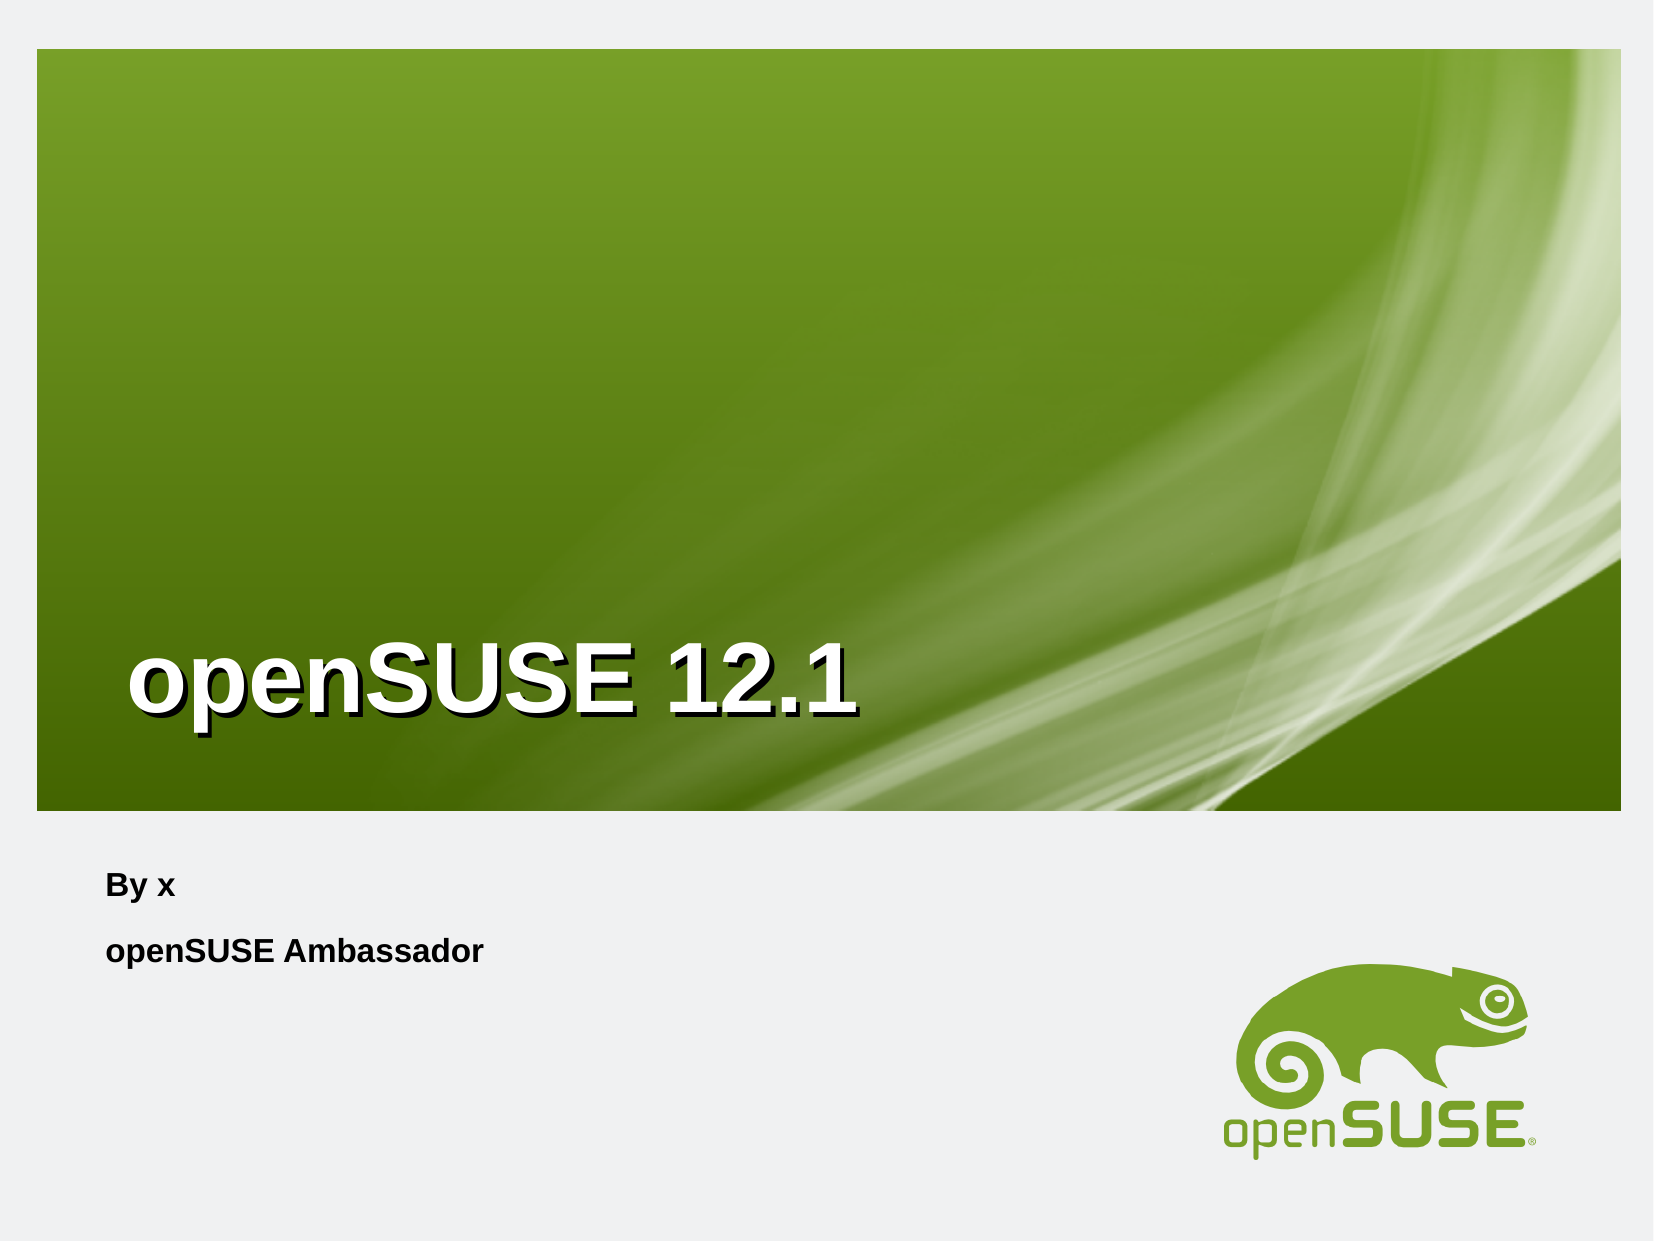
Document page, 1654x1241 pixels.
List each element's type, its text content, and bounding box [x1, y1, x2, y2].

title openSUSE 12.1 [126, 428, 1573, 734]
picture [0, 0, 1654, 1241]
list By x openSUSE Ambassador [105, 866, 838, 1241]
